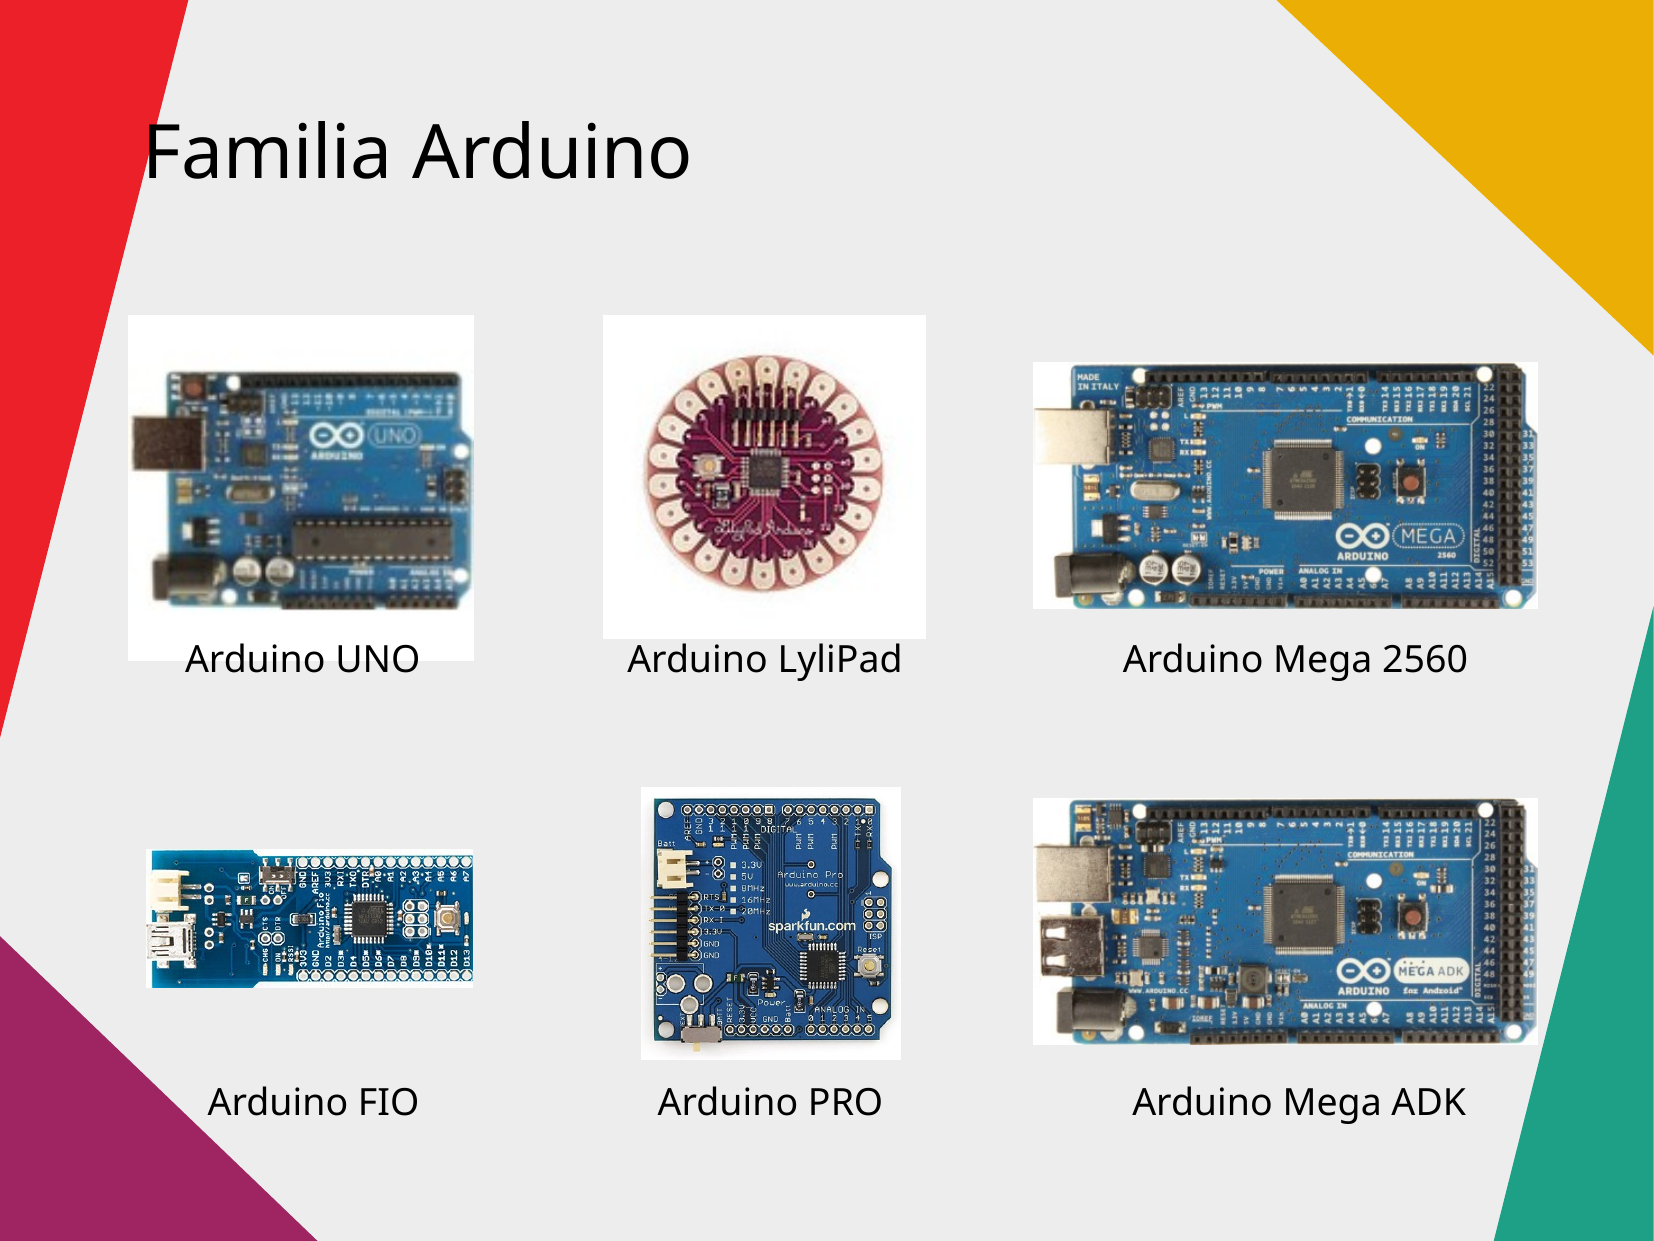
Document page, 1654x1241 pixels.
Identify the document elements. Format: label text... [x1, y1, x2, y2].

title Familia Arduino [134, 40, 1003, 201]
picture [603, 315, 926, 639]
picture [1033, 362, 1538, 609]
text_box Arduino Mega 2560 [1108, 627, 1484, 687]
text_box Arduino UNO [170, 627, 436, 687]
text_box Arduino LyliPad [612, 627, 918, 687]
text_box Arduino FIO [192, 1070, 435, 1131]
text_box Arduino Mega ADK [1117, 1070, 1482, 1131]
picture [641, 787, 901, 1060]
picture [146, 849, 473, 988]
text_box Arduino PRO [642, 1070, 899, 1131]
picture [128, 315, 474, 661]
picture [1033, 798, 1538, 1045]
